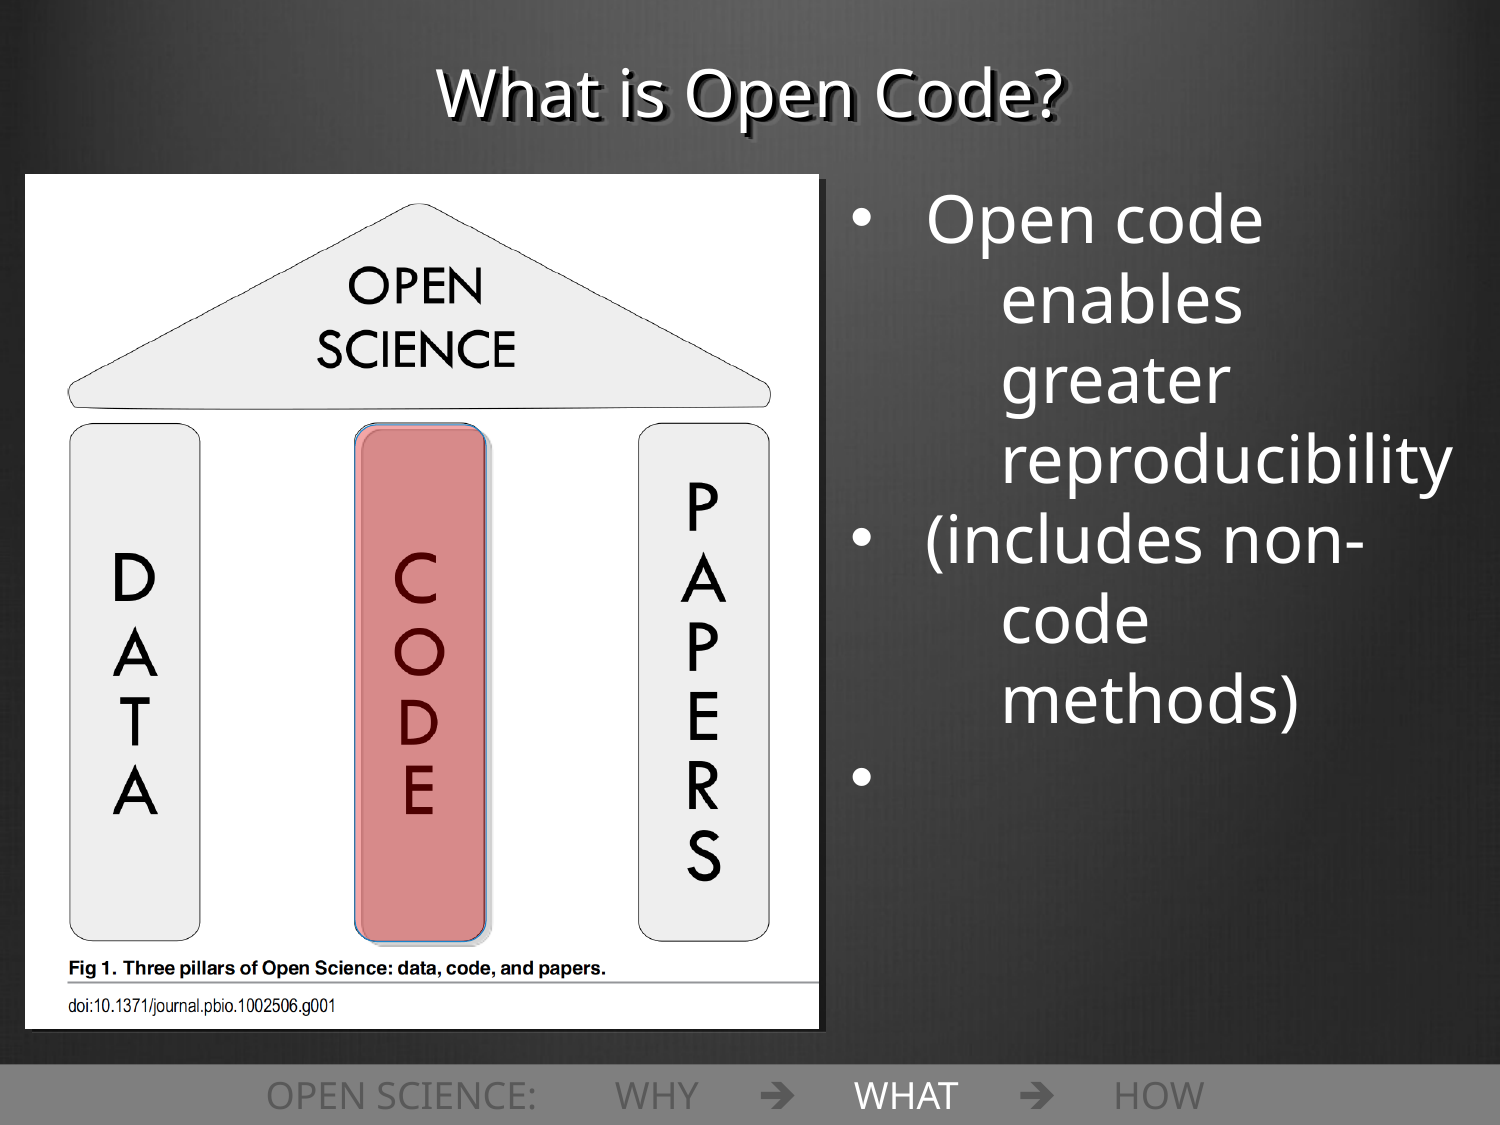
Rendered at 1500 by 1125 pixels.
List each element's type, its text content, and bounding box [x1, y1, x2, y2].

title What is Open Code? [112, 19, 1388, 163]
text_box [354, 424, 487, 942]
text_box OPEN SCIENCE: WHY  WHAT  HOW [0, 1064, 1500, 1125]
picture [25, 174, 819, 1029]
text_box Open code enables greater reproducibility (includes non-code methods) [685, 169, 1481, 824]
